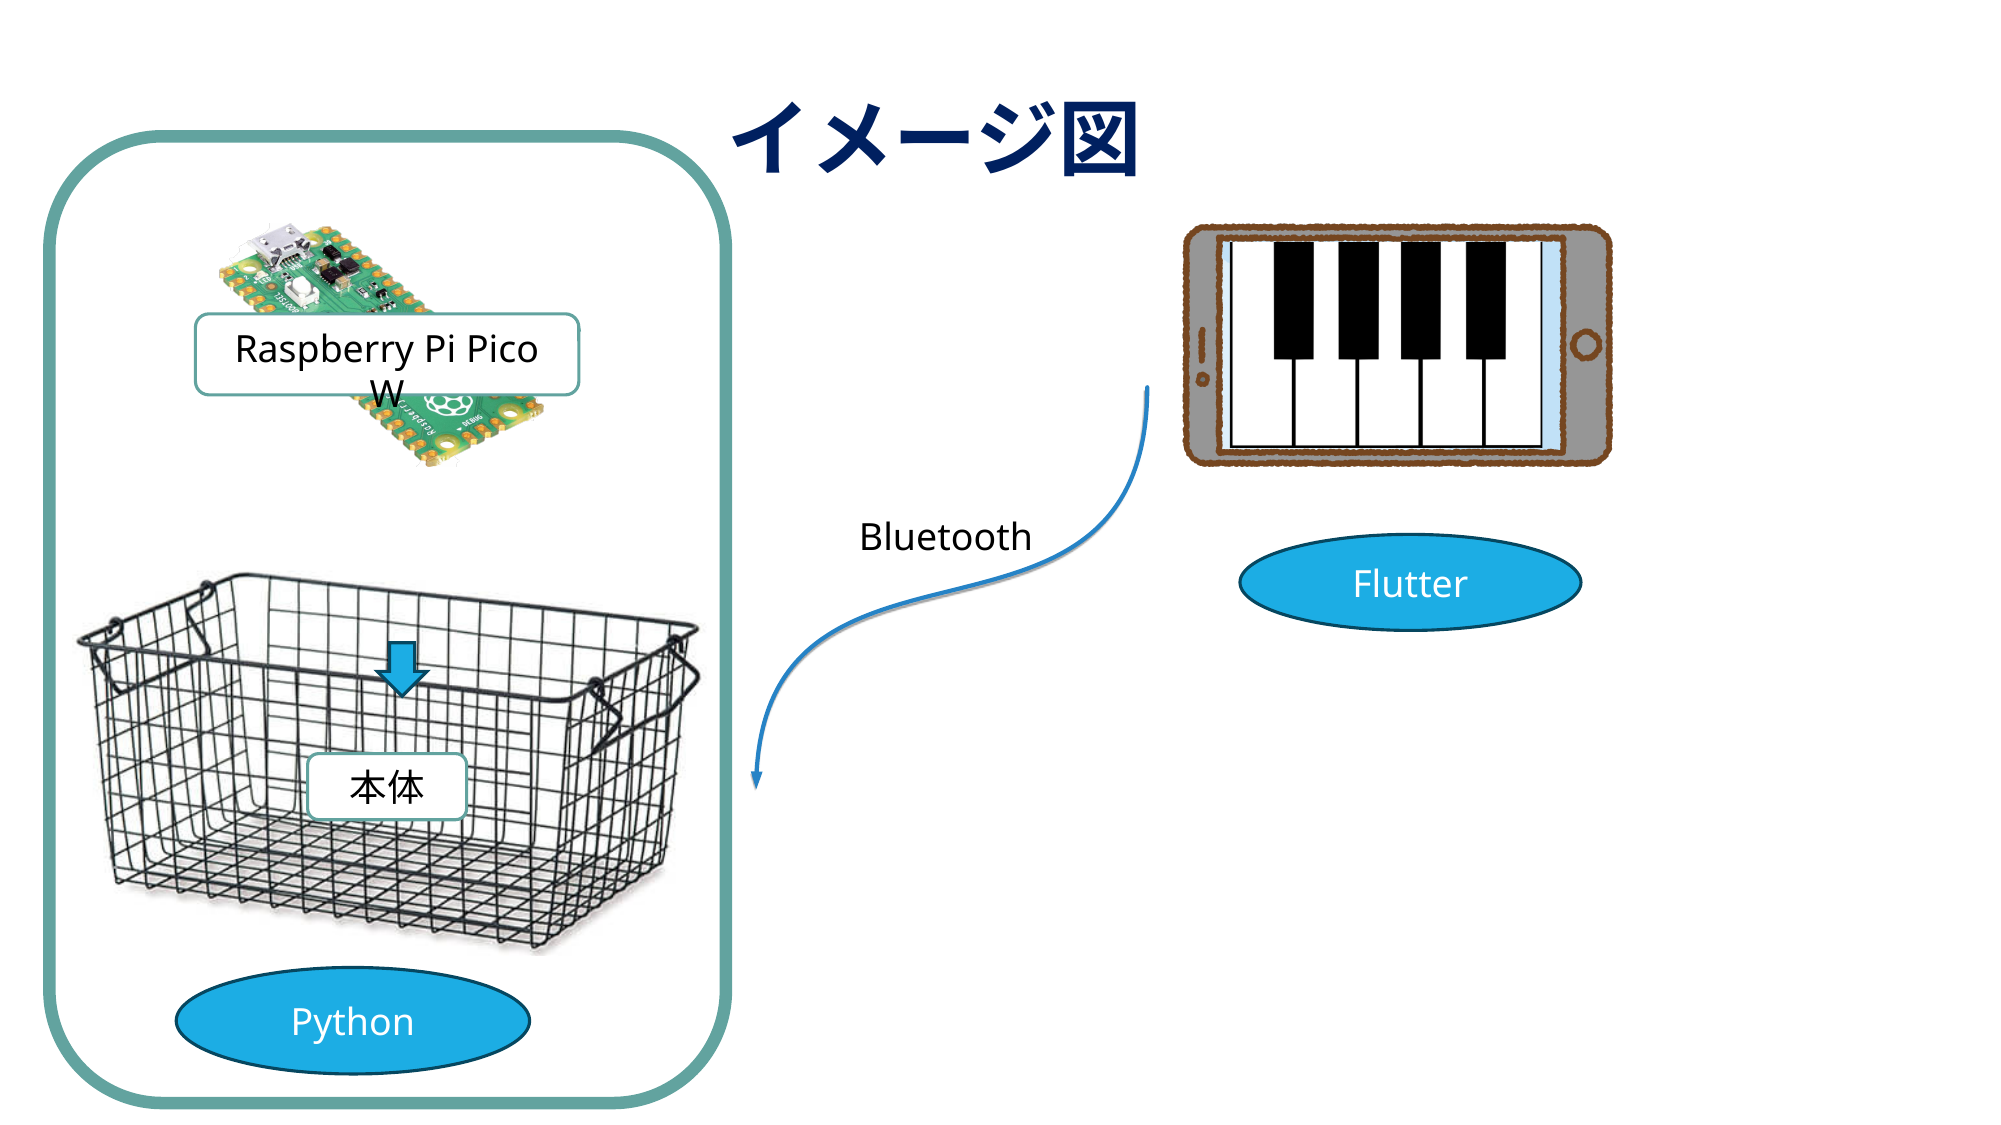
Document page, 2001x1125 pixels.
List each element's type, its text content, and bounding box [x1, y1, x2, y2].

picture [62, 556, 712, 956]
text_box Flutter [1239, 534, 1581, 631]
text_box イメージ図 [712, 78, 1131, 196]
picture [217, 395, 544, 467]
text_box Raspberry Pi Pico W [195, 313, 579, 395]
picture [1131, 78, 1664, 612]
text_box Bluetooth [843, 505, 1060, 566]
text_box 本体 [307, 753, 467, 820]
picture [217, 223, 544, 313]
text_box Python [176, 967, 530, 1074]
text_box [377, 642, 428, 697]
